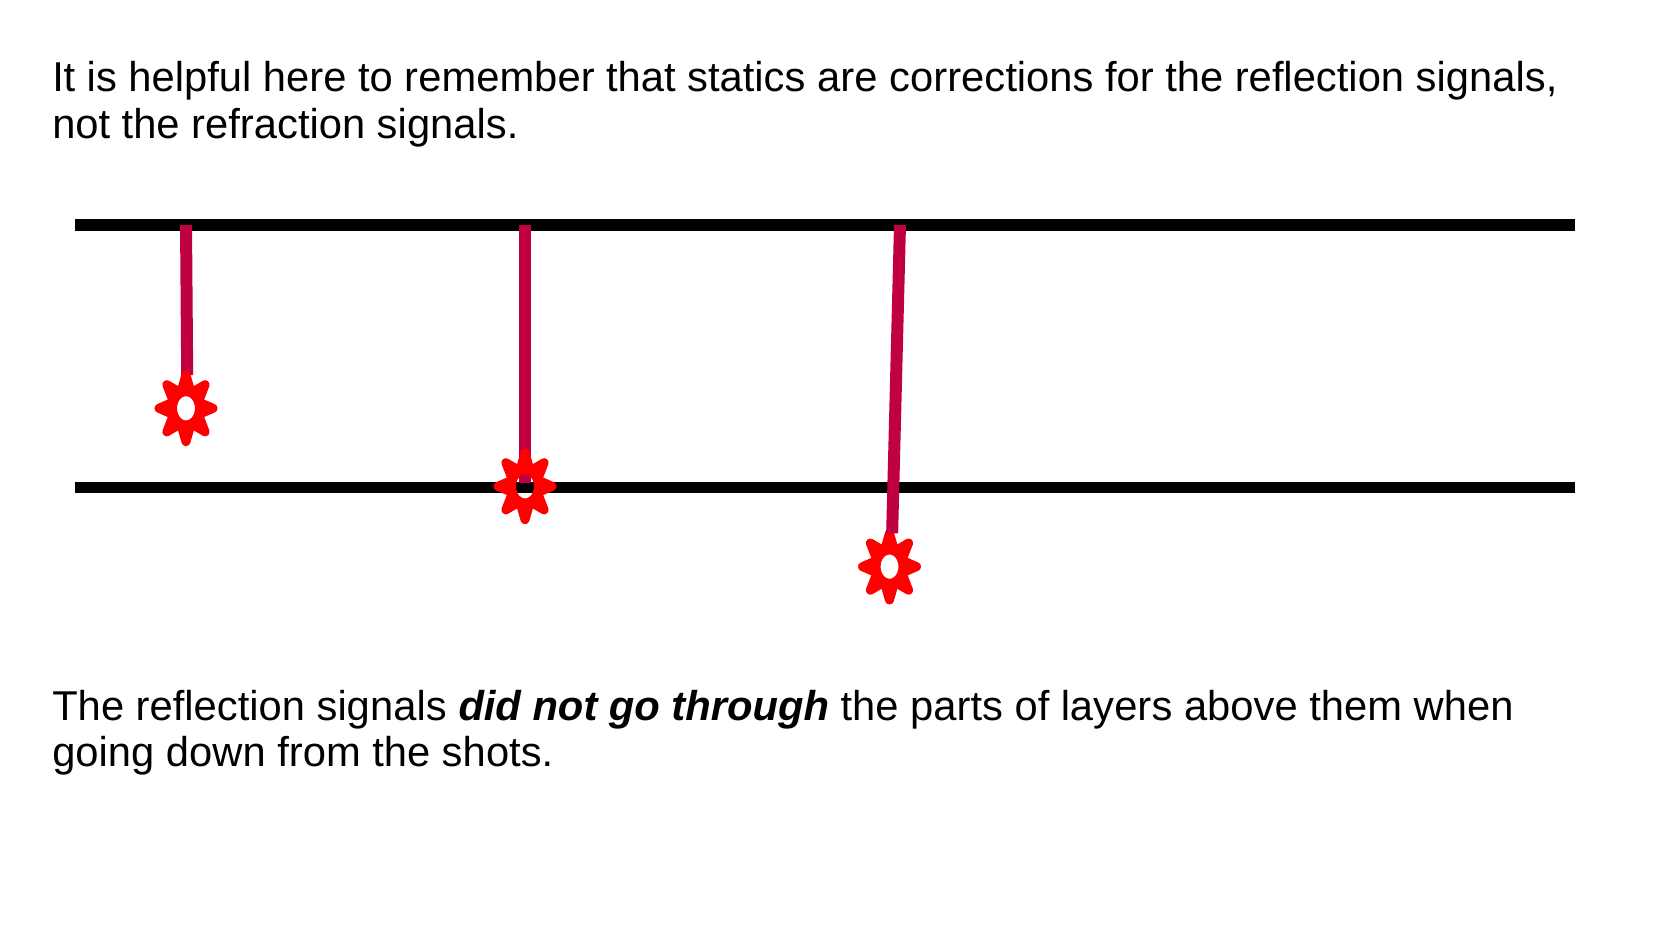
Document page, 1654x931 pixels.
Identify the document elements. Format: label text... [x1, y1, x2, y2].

text_box [541, 481, 553, 492]
text_box [194, 384, 206, 398]
text_box [533, 462, 545, 476]
text_box [862, 561, 874, 572]
text_box [521, 506, 529, 520]
text_box [885, 534, 894, 547]
text_box [172, 391, 200, 426]
text_box [202, 403, 214, 414]
text_box [905, 561, 917, 572]
text_box [870, 577, 881, 591]
text_box [898, 543, 909, 557]
text_box [885, 586, 894, 601]
text_box [182, 374, 190, 389]
text_box The reflection signals did not go through the parts of layers above them when going down from the shots. [37, 675, 1651, 923]
text_box [505, 462, 517, 476]
text_box [166, 418, 178, 432]
text_box [870, 543, 881, 557]
text_box [876, 549, 904, 584]
text_box [158, 403, 170, 414]
text_box [505, 496, 517, 510]
text_box [533, 496, 545, 510]
text_box [511, 469, 539, 504]
text_box [194, 418, 206, 432]
text_box [898, 577, 909, 591]
text_box [166, 384, 178, 398]
text_box [498, 481, 509, 492]
text_box [521, 452, 529, 467]
text_box [182, 428, 190, 442]
text_box It is helpful here to remember that statics are corrections for the reflection signals, not the refraction signals. [37, 0, 1651, 155]
